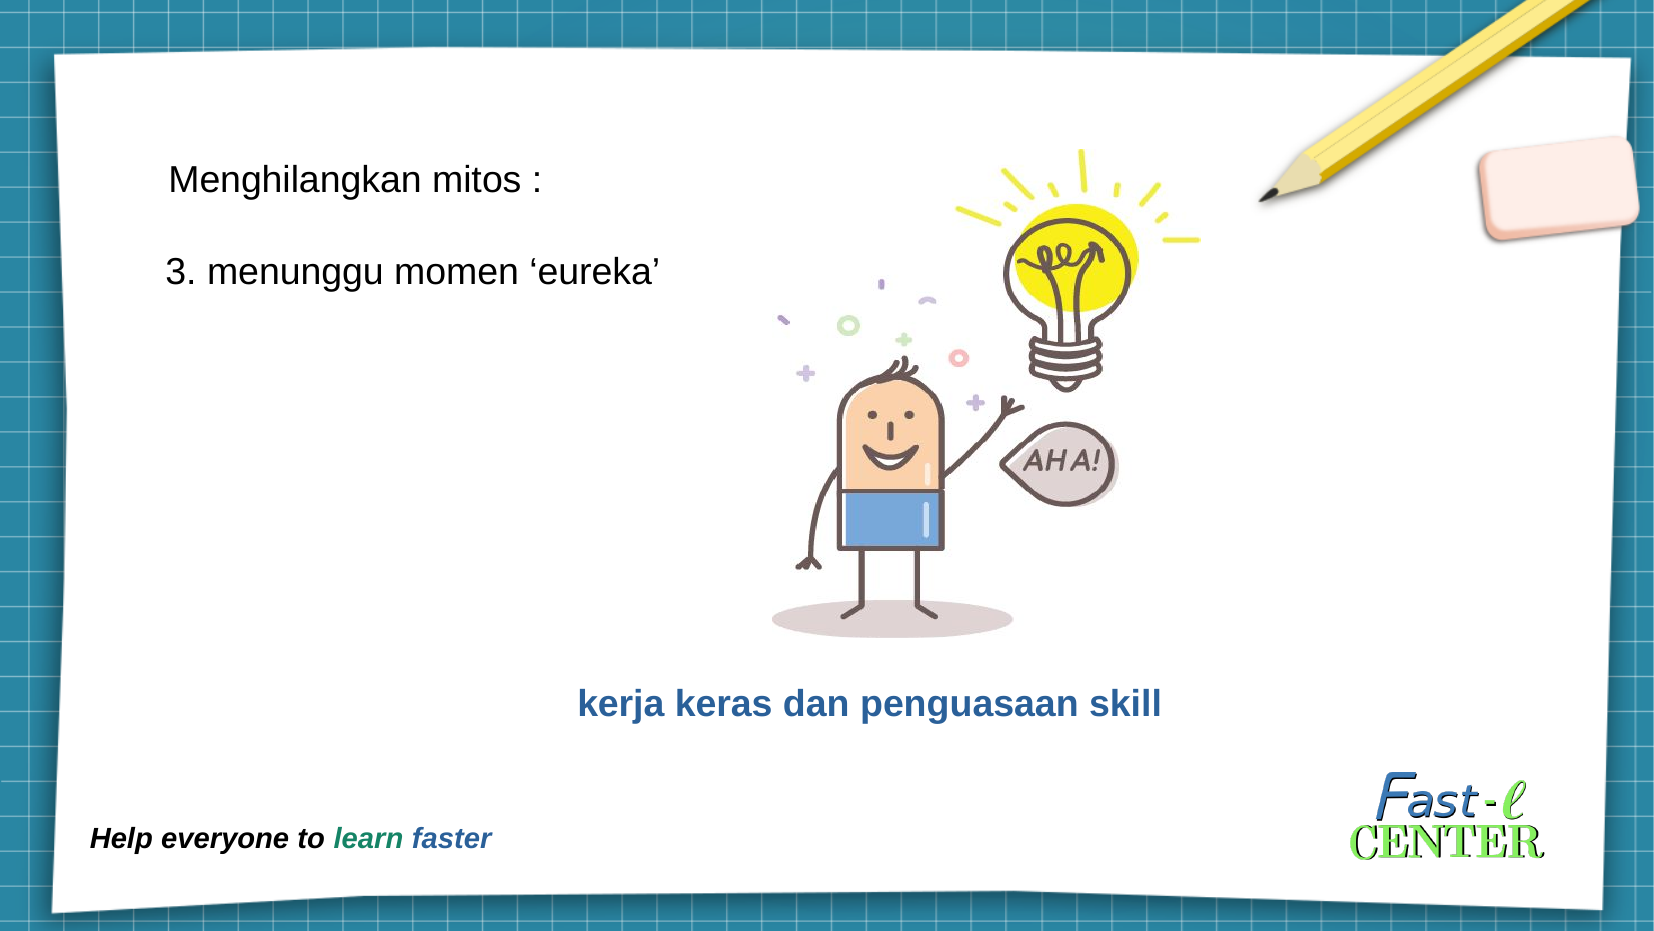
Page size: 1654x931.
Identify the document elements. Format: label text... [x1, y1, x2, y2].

text_box Menghilangkan mitos : [153, 151, 616, 209]
text_box kerja keras dan penguasaan skill [562, 675, 1178, 732]
text_box 3. menunggu momen ‘eureka’ [150, 243, 676, 301]
text_box Help everyone to learn faster [75, 814, 507, 863]
picture [0, 0, 1654, 931]
